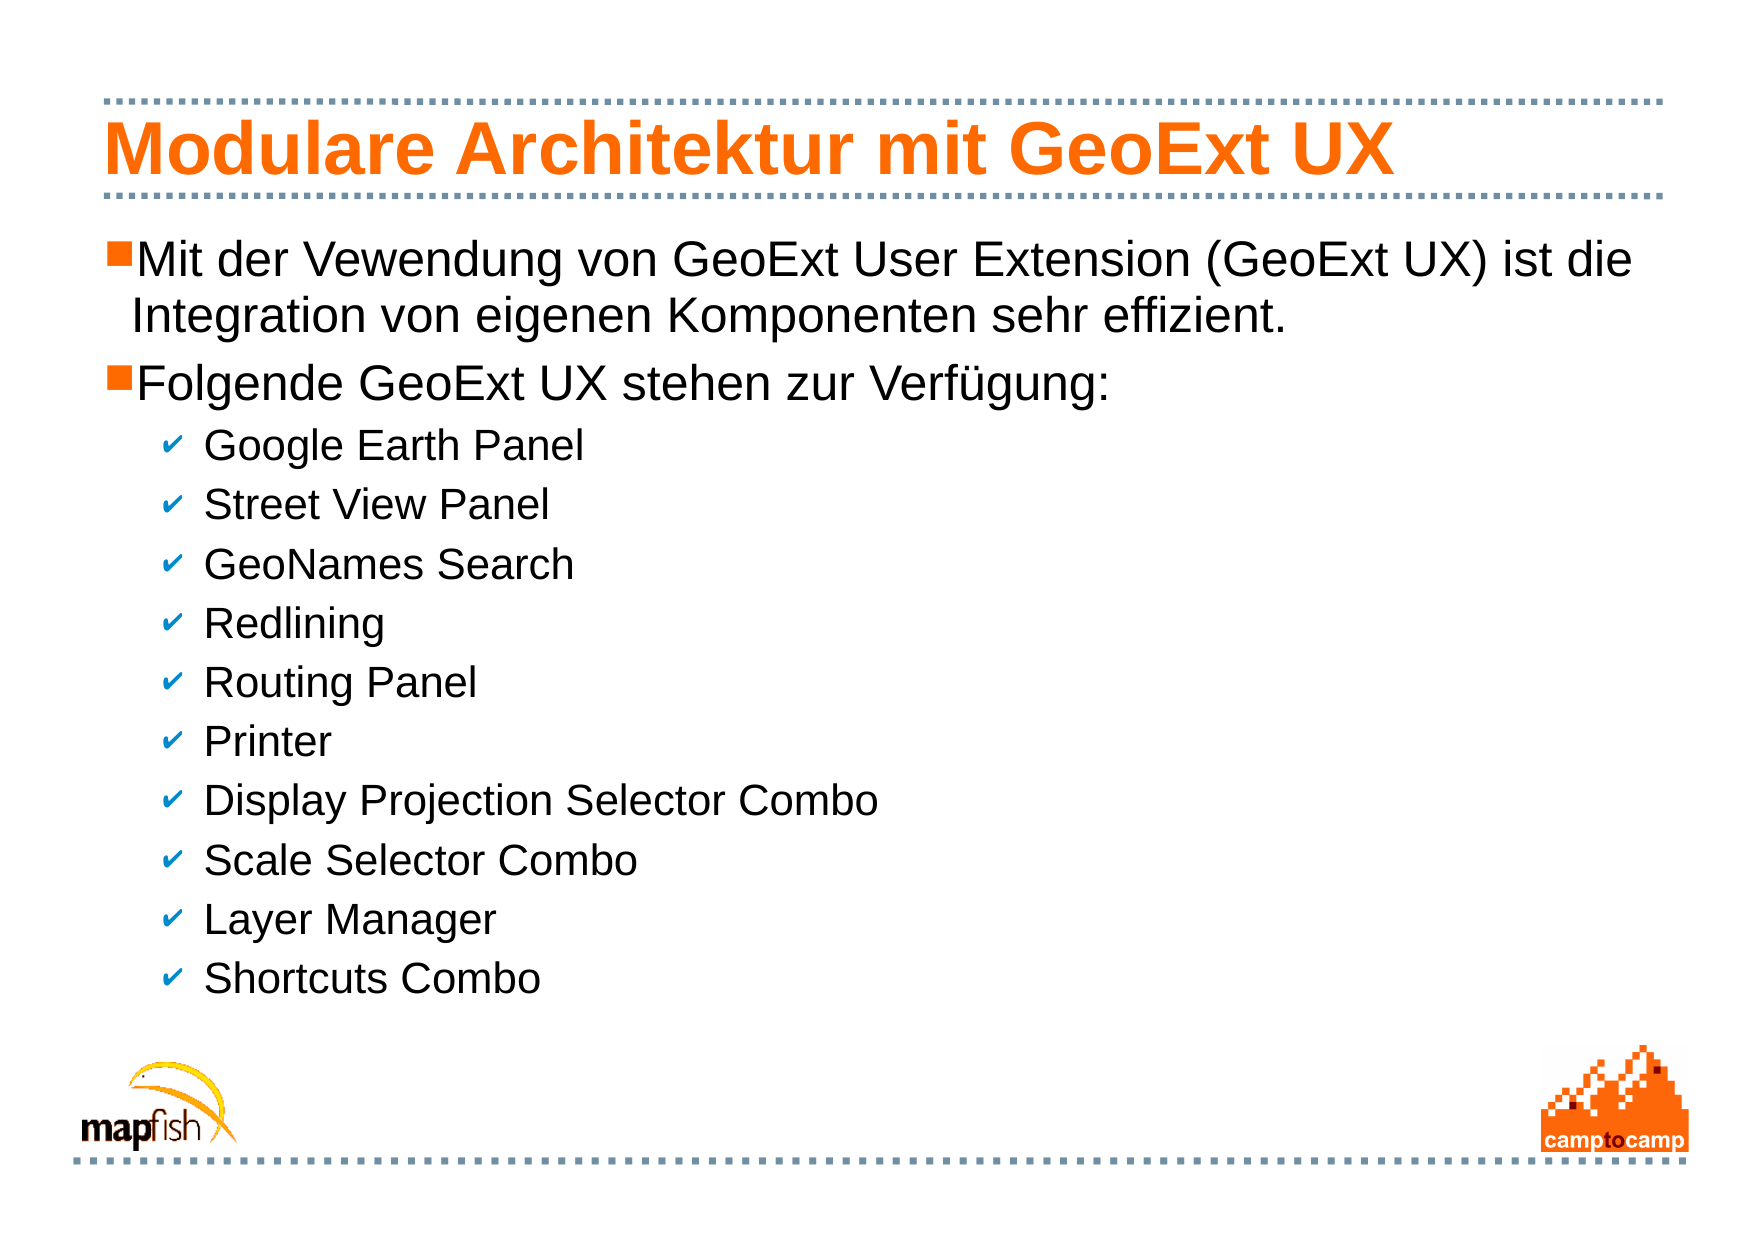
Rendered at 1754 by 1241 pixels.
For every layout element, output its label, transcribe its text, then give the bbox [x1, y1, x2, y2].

title Modulare Architektur mit GeoExt UX [103, 104, 1660, 193]
picture [1541, 1045, 1689, 1152]
list Mit der Vewendung von GeoExt User Extension (GeoExt UX) ist die Integration von eigenen Komponenten sehr effizient. Folgende GeoExt UX stehen zur Verfügung: Google Earth Panel Street View Panel GeoNames Search Redlining Routing Panel Printer Display Projection Selector Combo Scale Selector Combo Layer Manager Shortcuts Combo [103, 231, 1660, 1044]
picture [82, 1062, 237, 1151]
